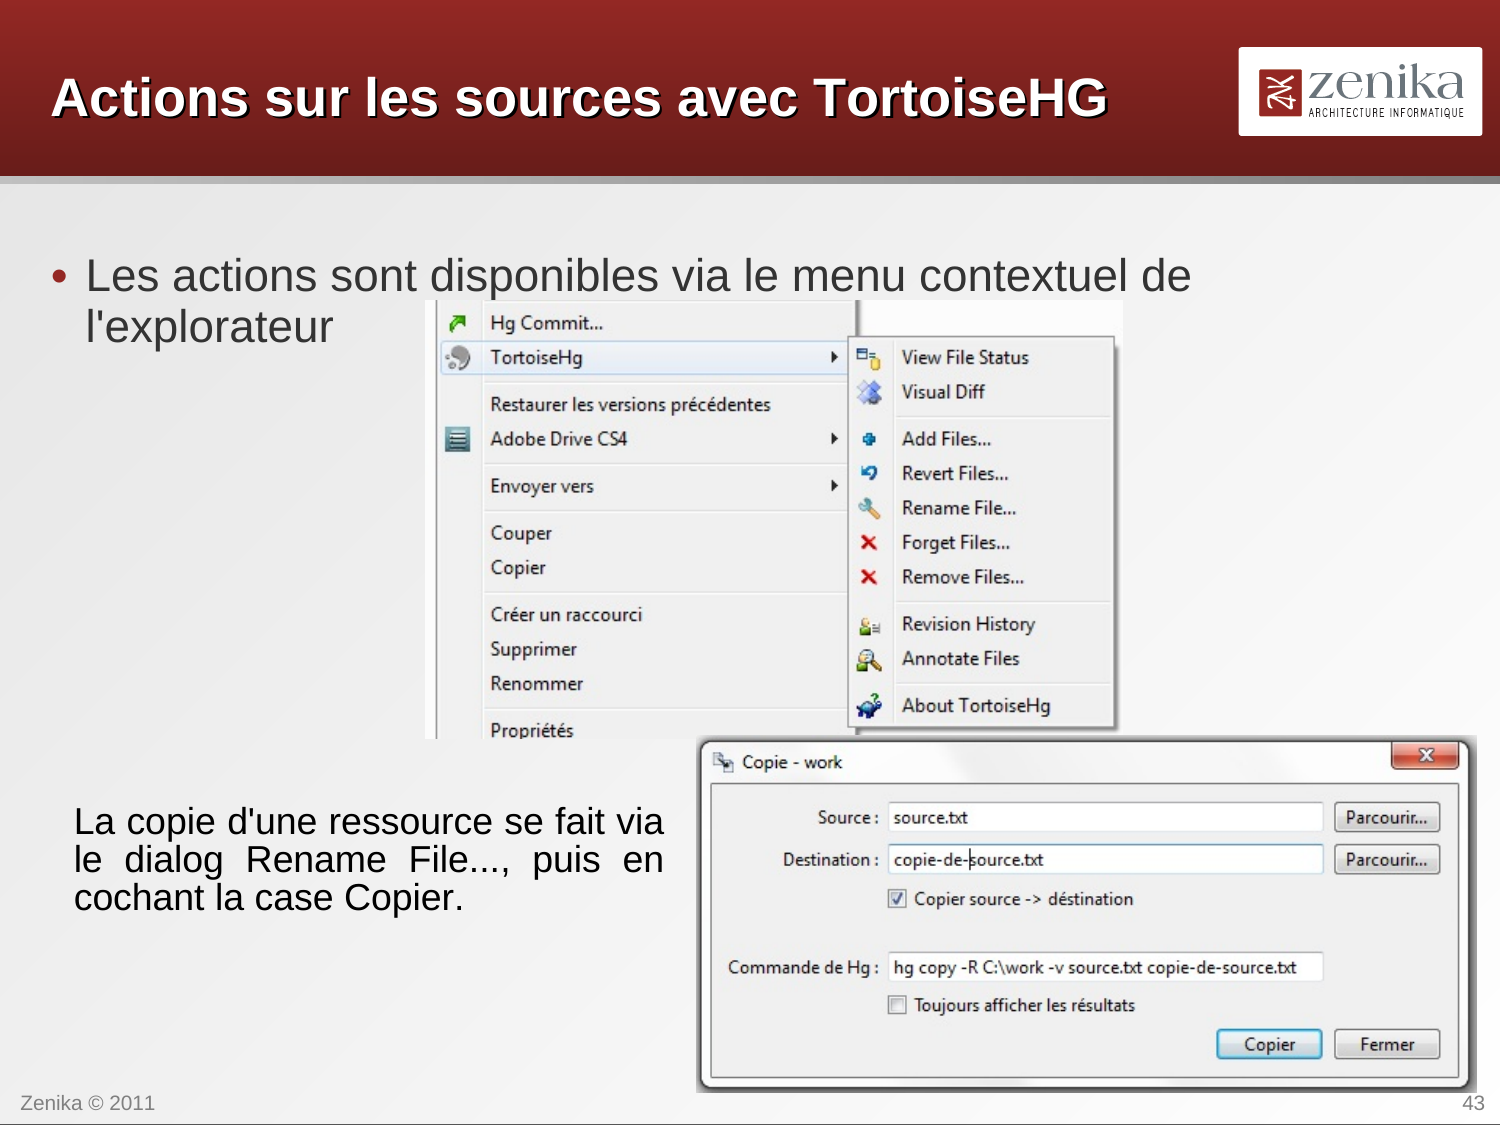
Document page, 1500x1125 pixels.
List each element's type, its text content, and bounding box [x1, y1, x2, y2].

picture [425, 300, 1477, 1093]
list Les actions sont disponibles via le menu contextuel de l'explorateur [50, 249, 1435, 1064]
title Actions sur les sources avec TortoiseHG [50, 22, 1206, 172]
picture [1257, 58, 1464, 125]
text_box La copie d'une ressource se fait via le dialog Rename File..., puis en cochant la case Copier. [59, 797, 680, 930]
